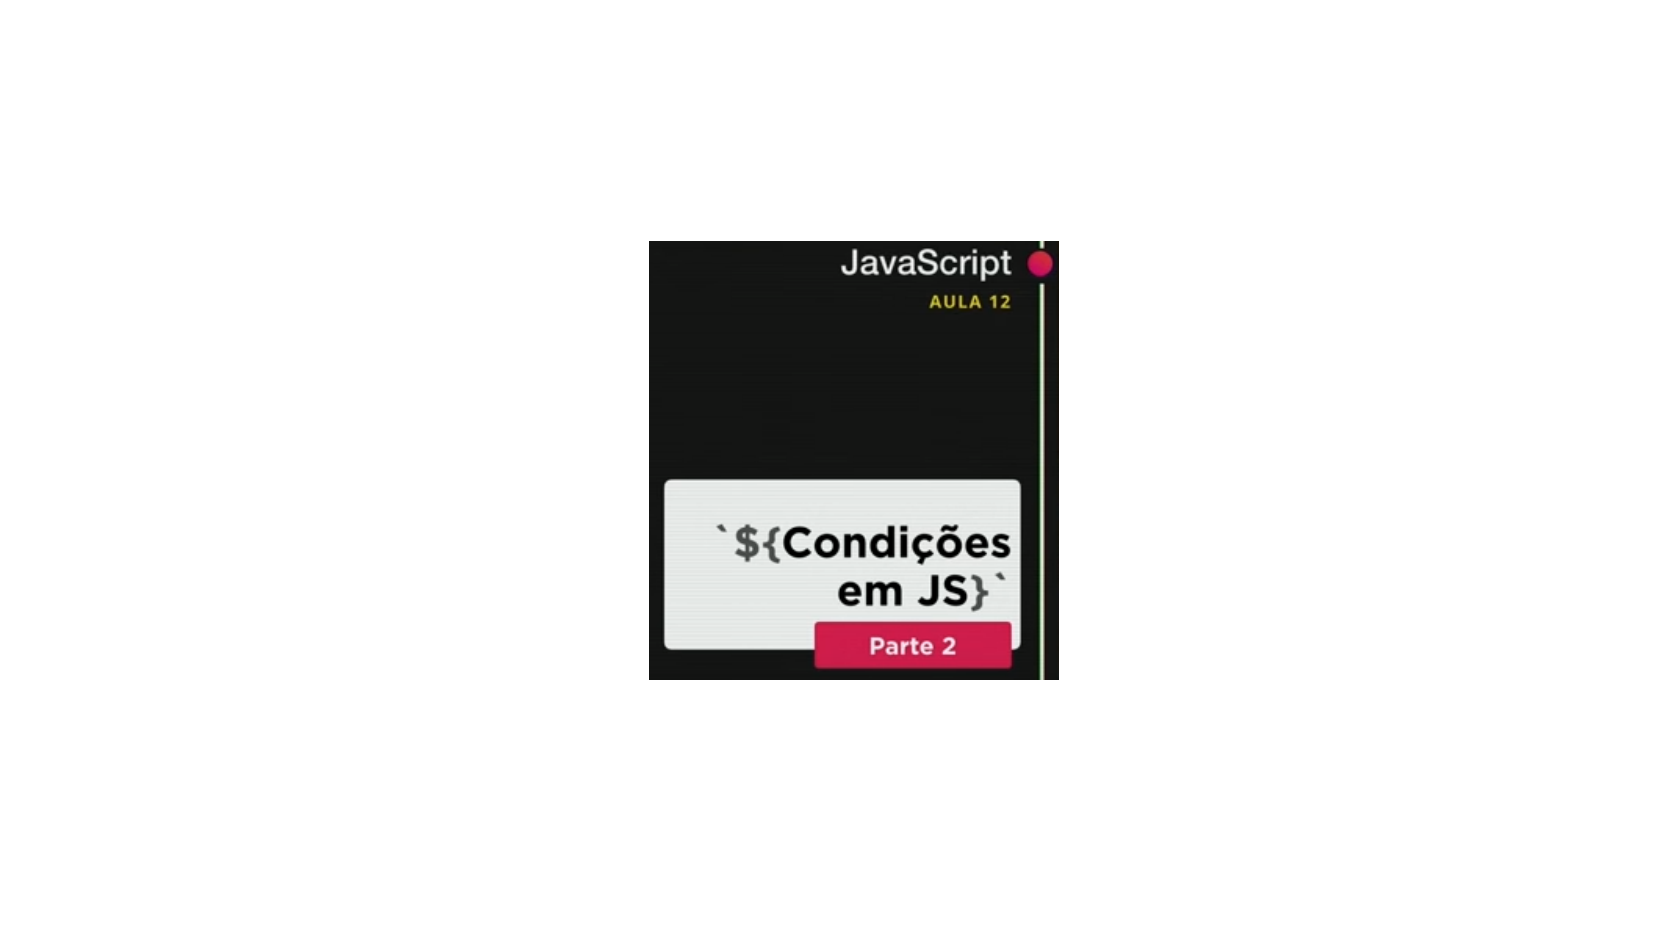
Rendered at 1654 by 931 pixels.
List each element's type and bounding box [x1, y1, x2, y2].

picture [649, 241, 1059, 680]
